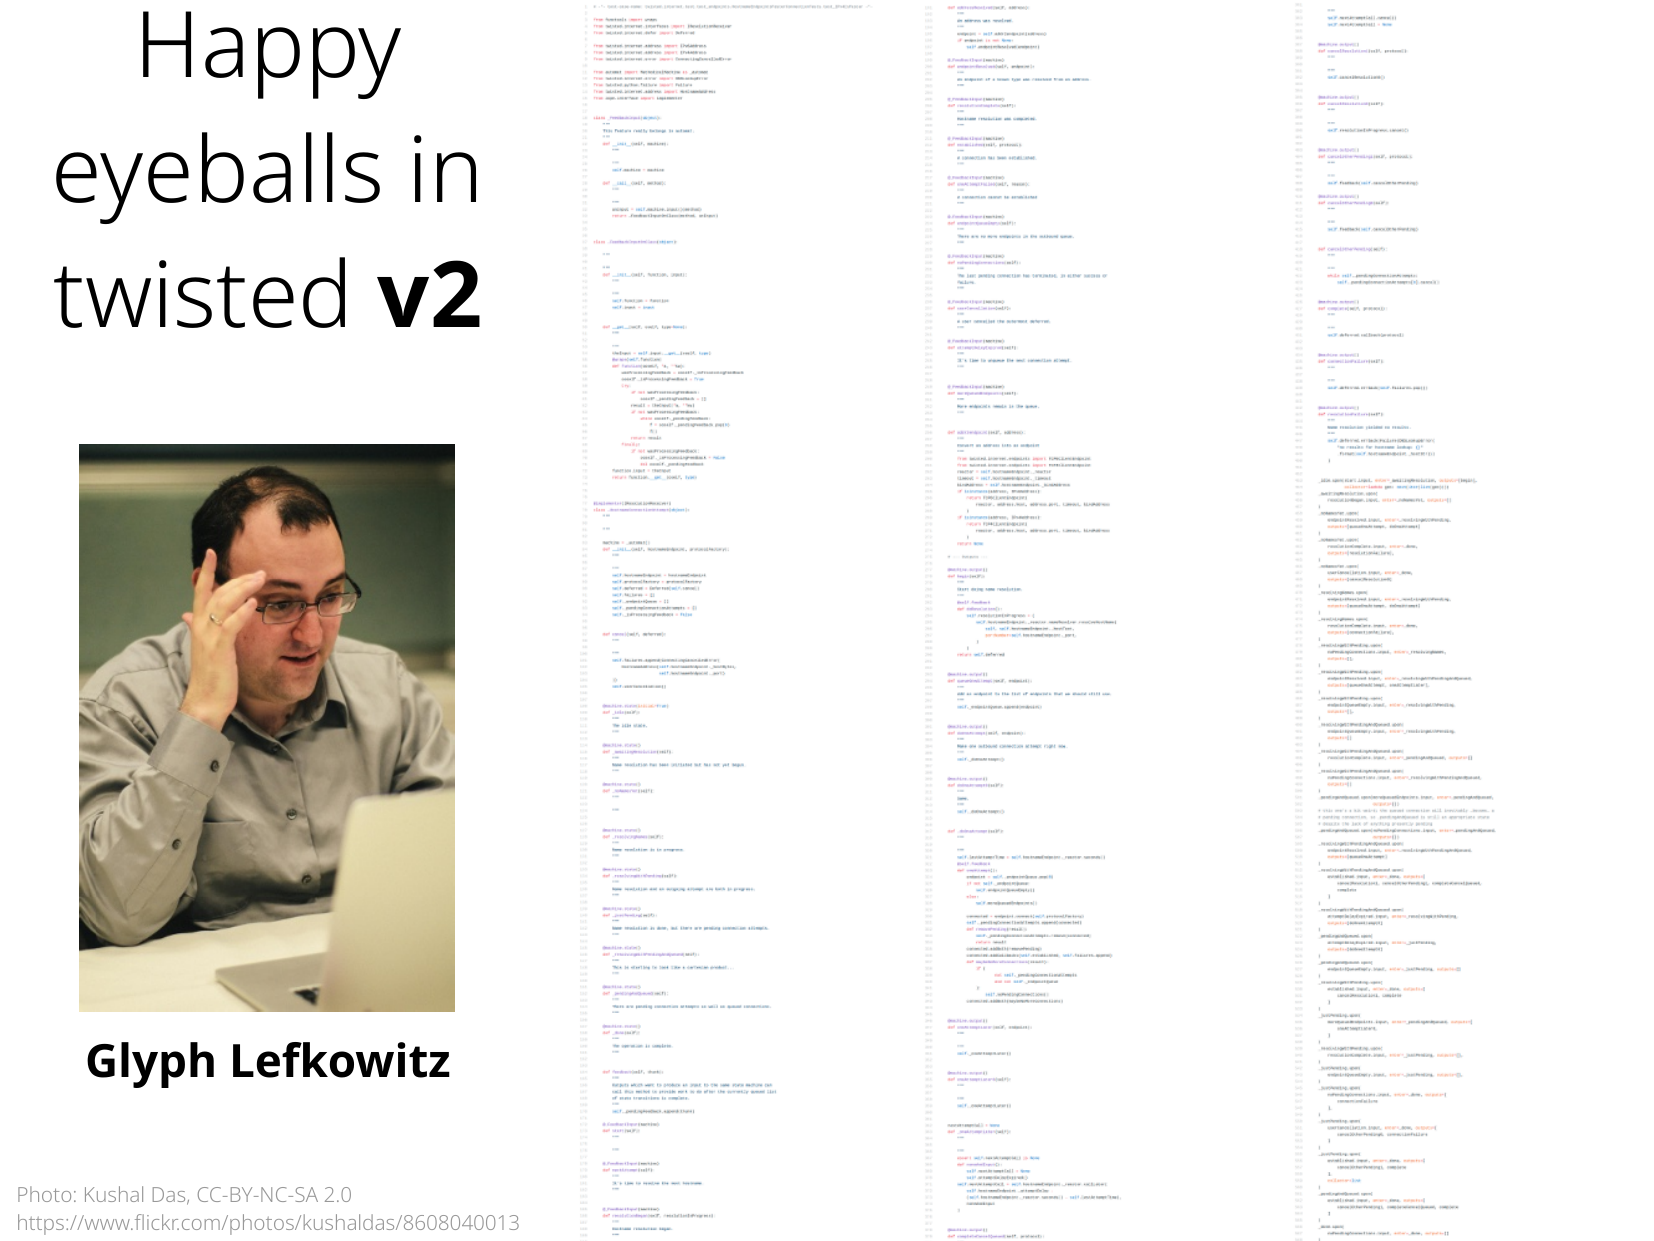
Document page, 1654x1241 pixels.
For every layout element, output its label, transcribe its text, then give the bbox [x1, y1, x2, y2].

picture [919, 5, 1239, 1241]
text_box Photo: Kushal Das, CC-BY-NC-SA 2.0 https://www.flickr.com/photos/kushaldas/8608040013 [1, 1172, 718, 1238]
picture [574, 4, 894, 1241]
picture [1289, 2, 1613, 1241]
picture [79, 444, 455, 1012]
title Happy eyeballs in twisted v2 [0, 0, 566, 516]
text_box Glyph Lefkowitz [70, 1021, 490, 1142]
